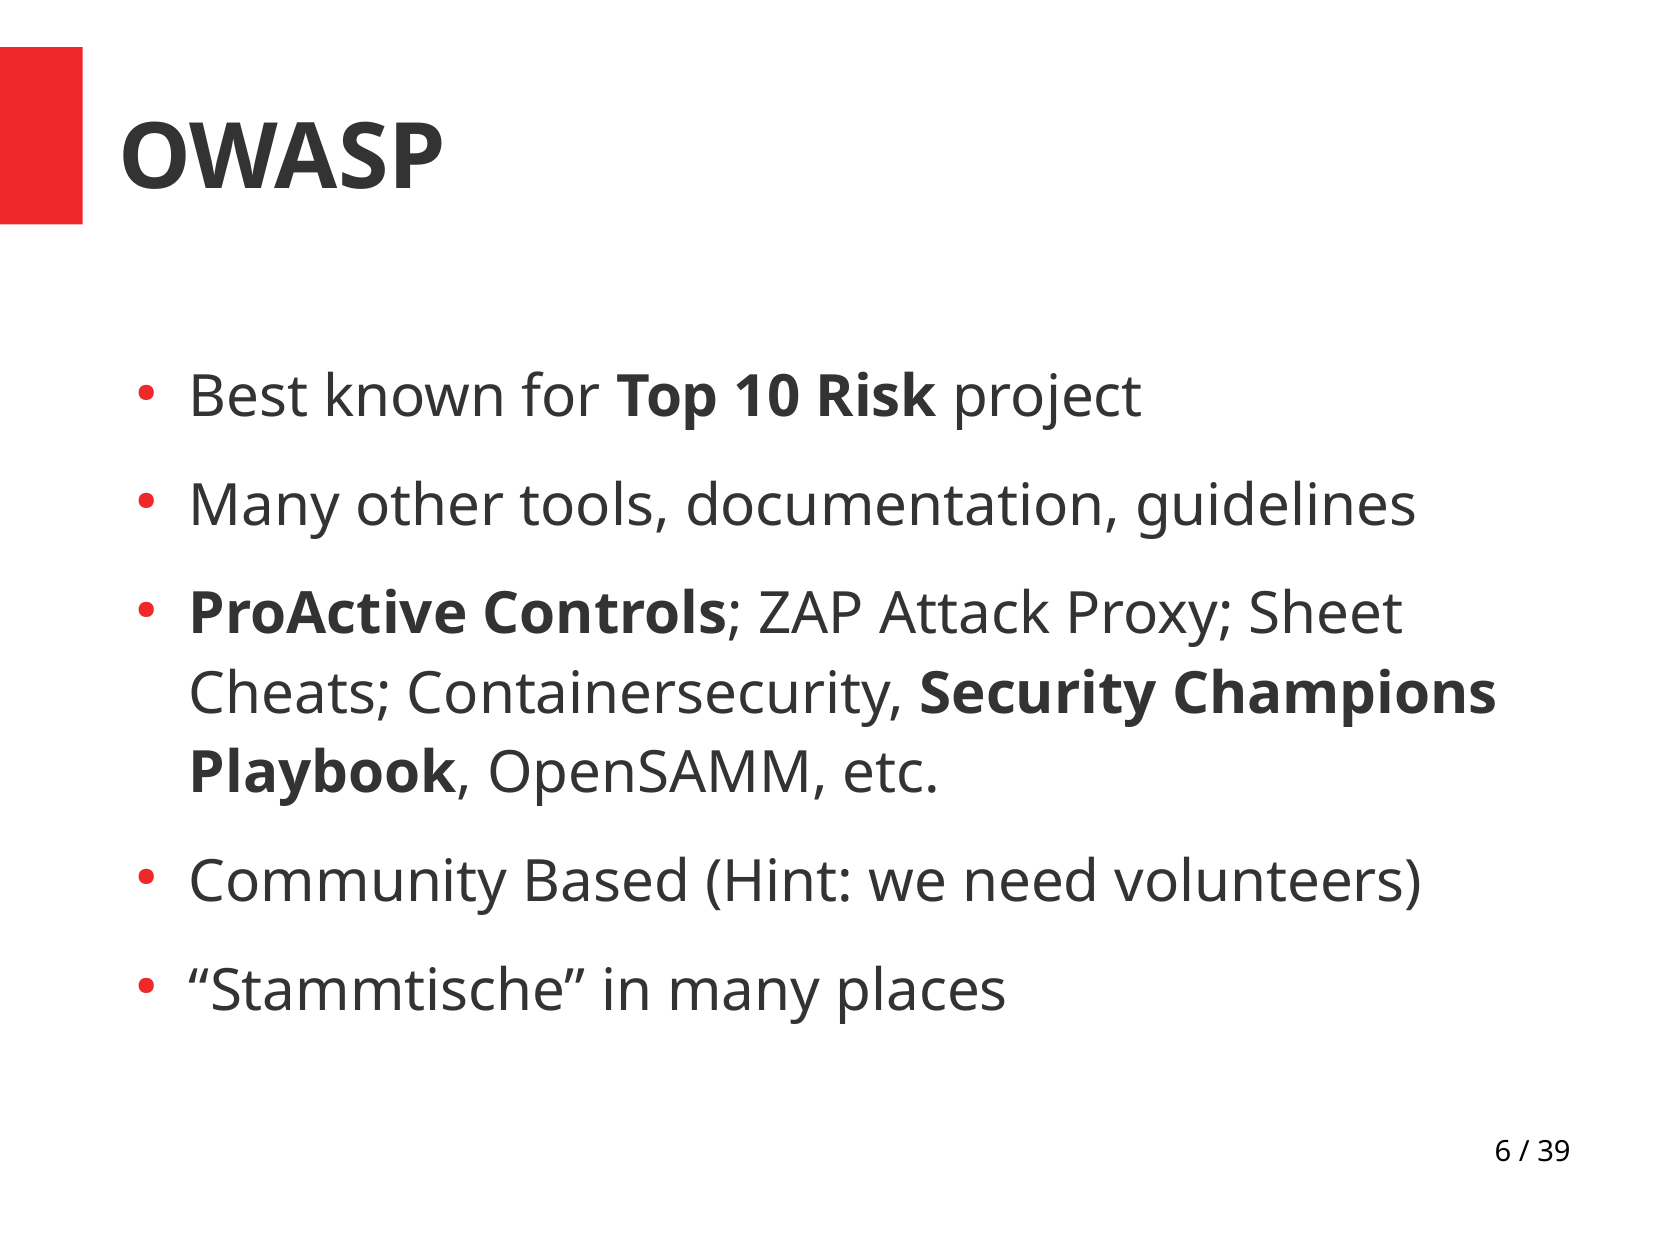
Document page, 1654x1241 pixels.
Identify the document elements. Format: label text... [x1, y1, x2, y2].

list Best known for Top 10 Risk project Many other tools, documentation, guidelines ProActive Controls; ZAP Attack Proxy; Sheet Cheats; Containersecurity, Security Champions Playbook, OpenSAMM, etc. Community Based (Hint: we need volunteers) “Stammtische” in many places [118, 354, 1536, 1074]
title OWASP [118, 49, 1571, 257]
